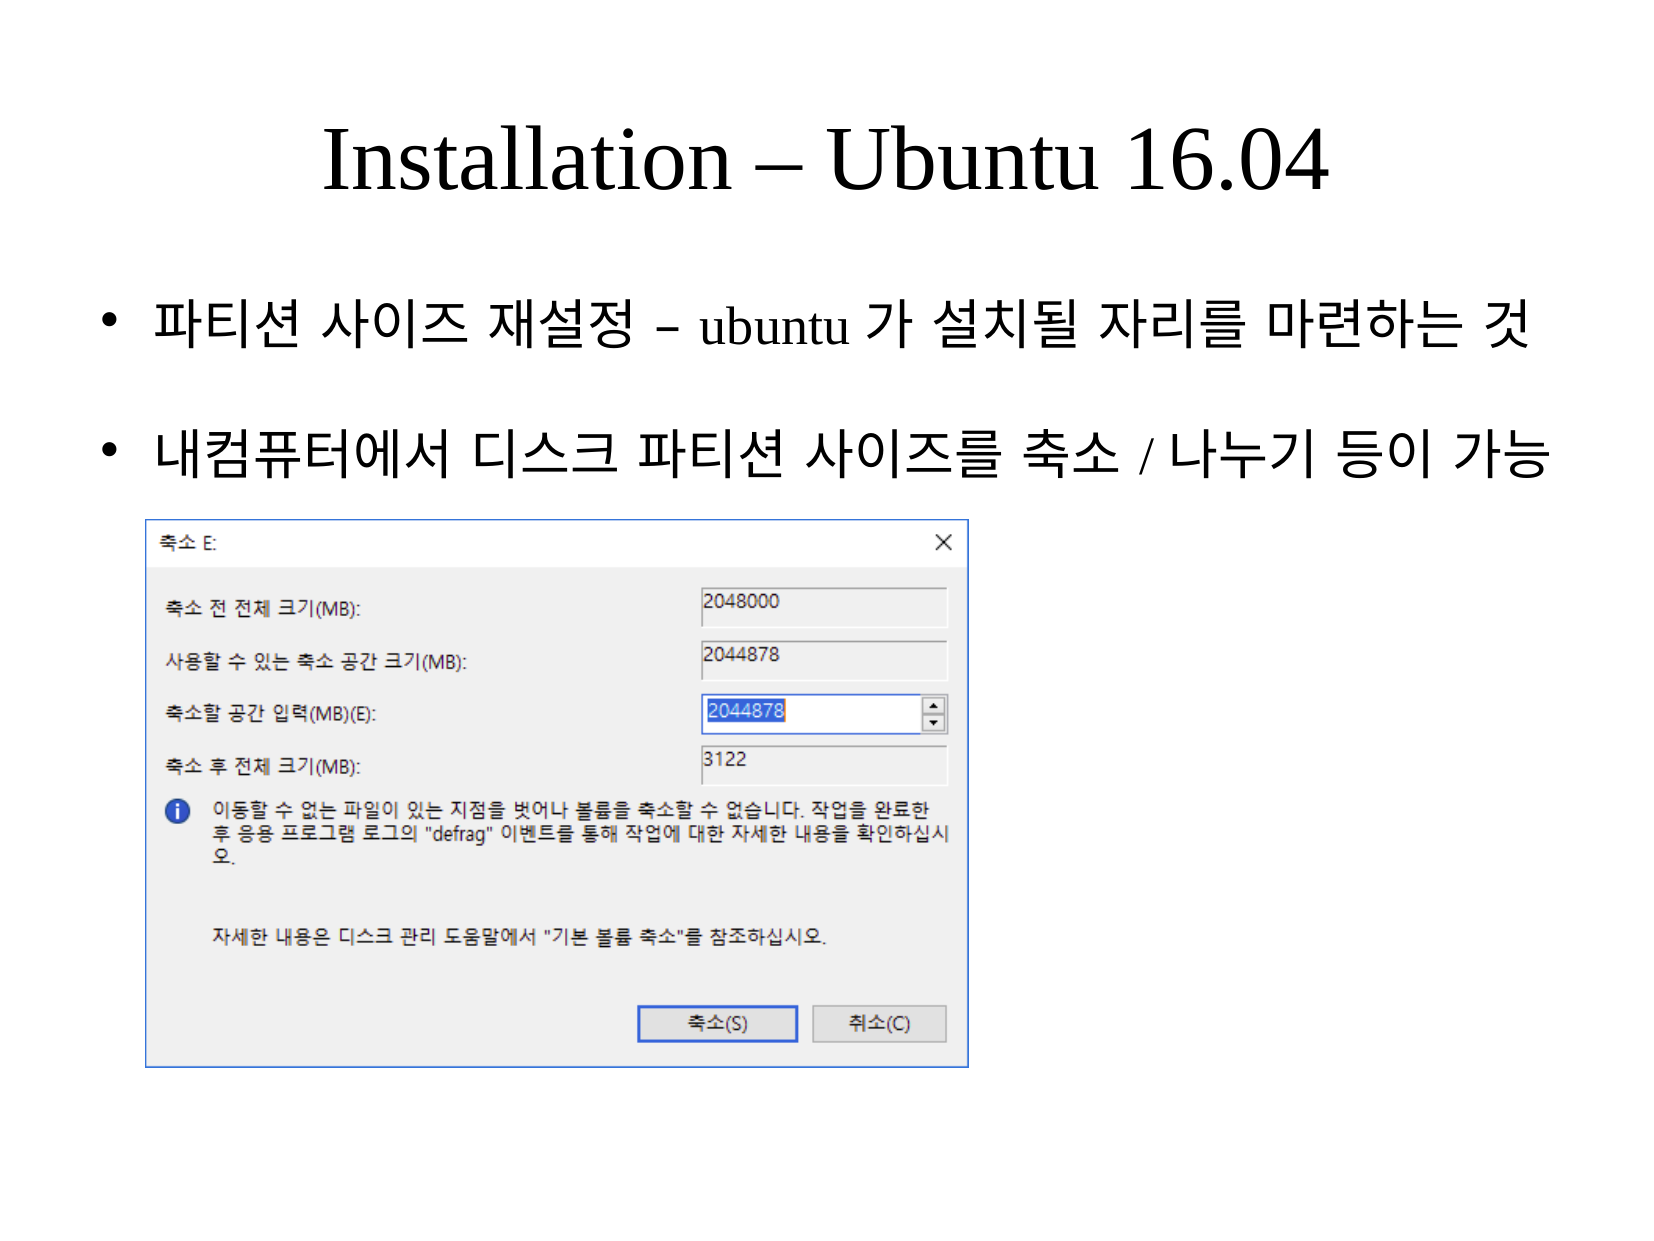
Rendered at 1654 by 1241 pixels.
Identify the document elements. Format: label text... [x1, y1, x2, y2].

picture [145, 519, 969, 1068]
text_box 파티션 사이즈 재설정 – ubuntu 가 설치될 자리를 마련하는 것 내컴퓨터에서 디스크 파티션 사이즈를 축소 / 나누기 등이 가능 [82, 290, 1571, 1010]
text_box Installation – Ubuntu 16.04 [82, 49, 1571, 257]
